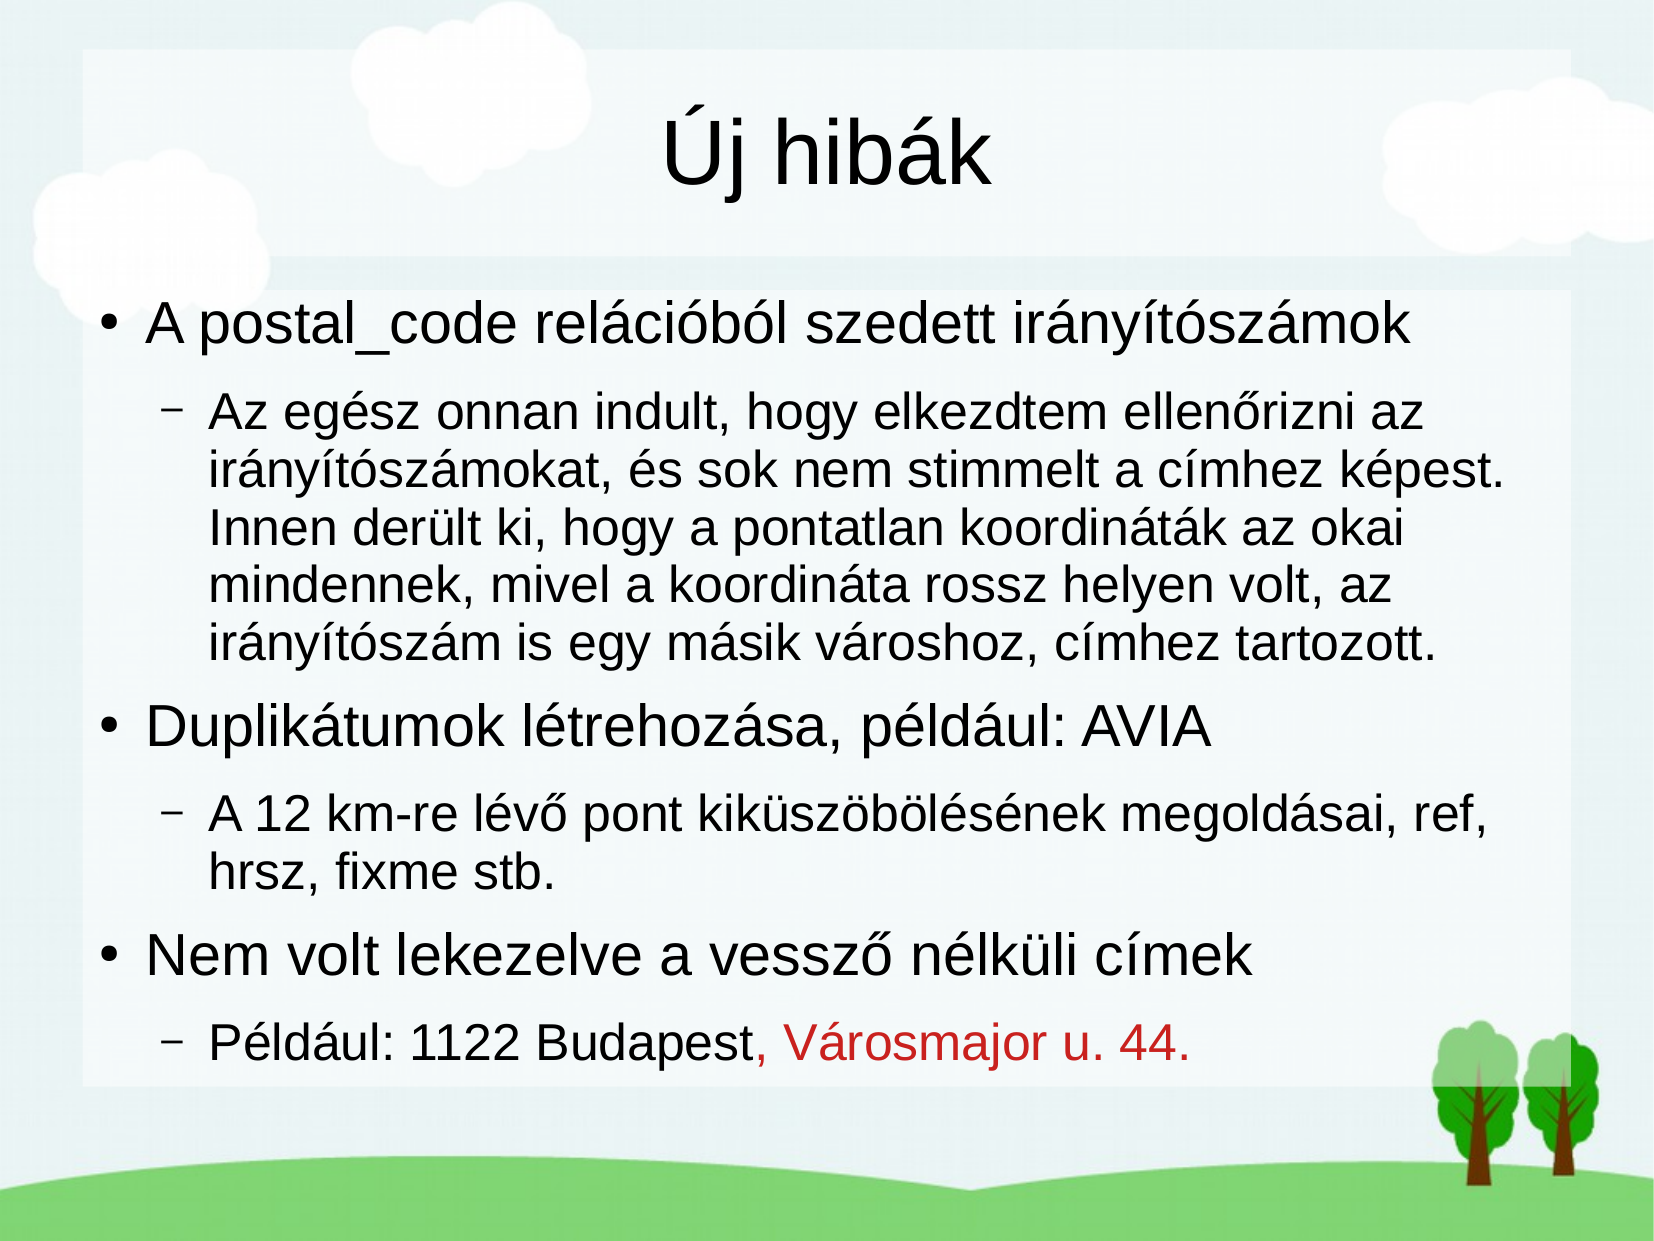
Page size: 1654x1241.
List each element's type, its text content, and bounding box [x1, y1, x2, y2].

list A postal_code relációból szedett irányítószámok Az egész onnan indult, hogy elkezdtem ellenőrizni az irányítószámokat, és sok nem stimmelt a címhez képest. Innen derült ki, hogy a pontatlan koordináták az okai mindennek, mivel a koordináta rossz helyen volt, az irányítószám is egy másik városhoz, címhez tartozott. Duplikátumok létrehozása, például: AVIA A 12 km-re lévő pont kiküszöbölésének megoldásai, ref, hrsz, fixme stb. Nem volt lekezelve a vessző nélküli címek Például: 1122 Budapest, Városmajor u. 44. [82, 290, 1571, 1087]
title Új hibák [82, 49, 1571, 257]
picture [0, 0, 1654, 1241]
